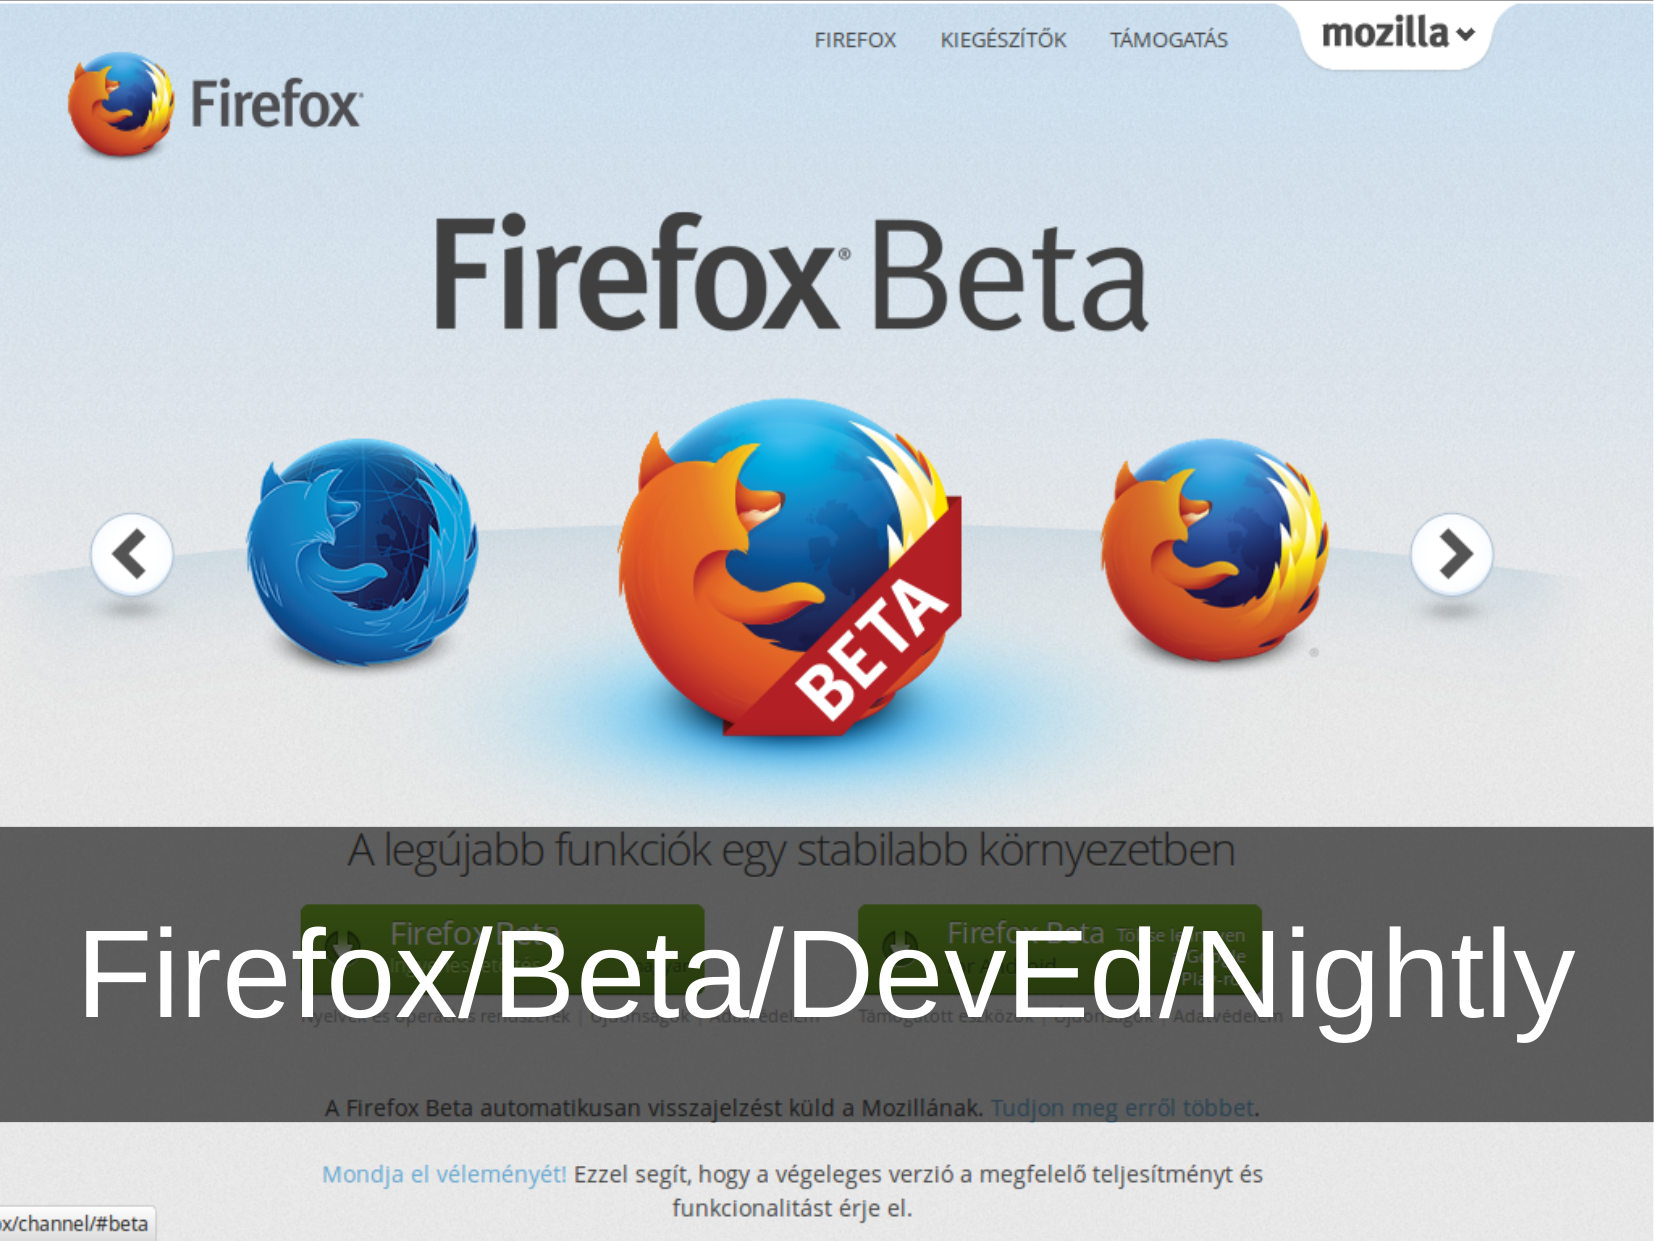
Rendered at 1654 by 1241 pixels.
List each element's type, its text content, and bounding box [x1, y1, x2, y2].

text_box Firefox/Beta/DevEd/Nightly [0, 826, 1654, 1123]
picture [0, 1123, 1654, 1241]
picture [0, 0, 1654, 826]
